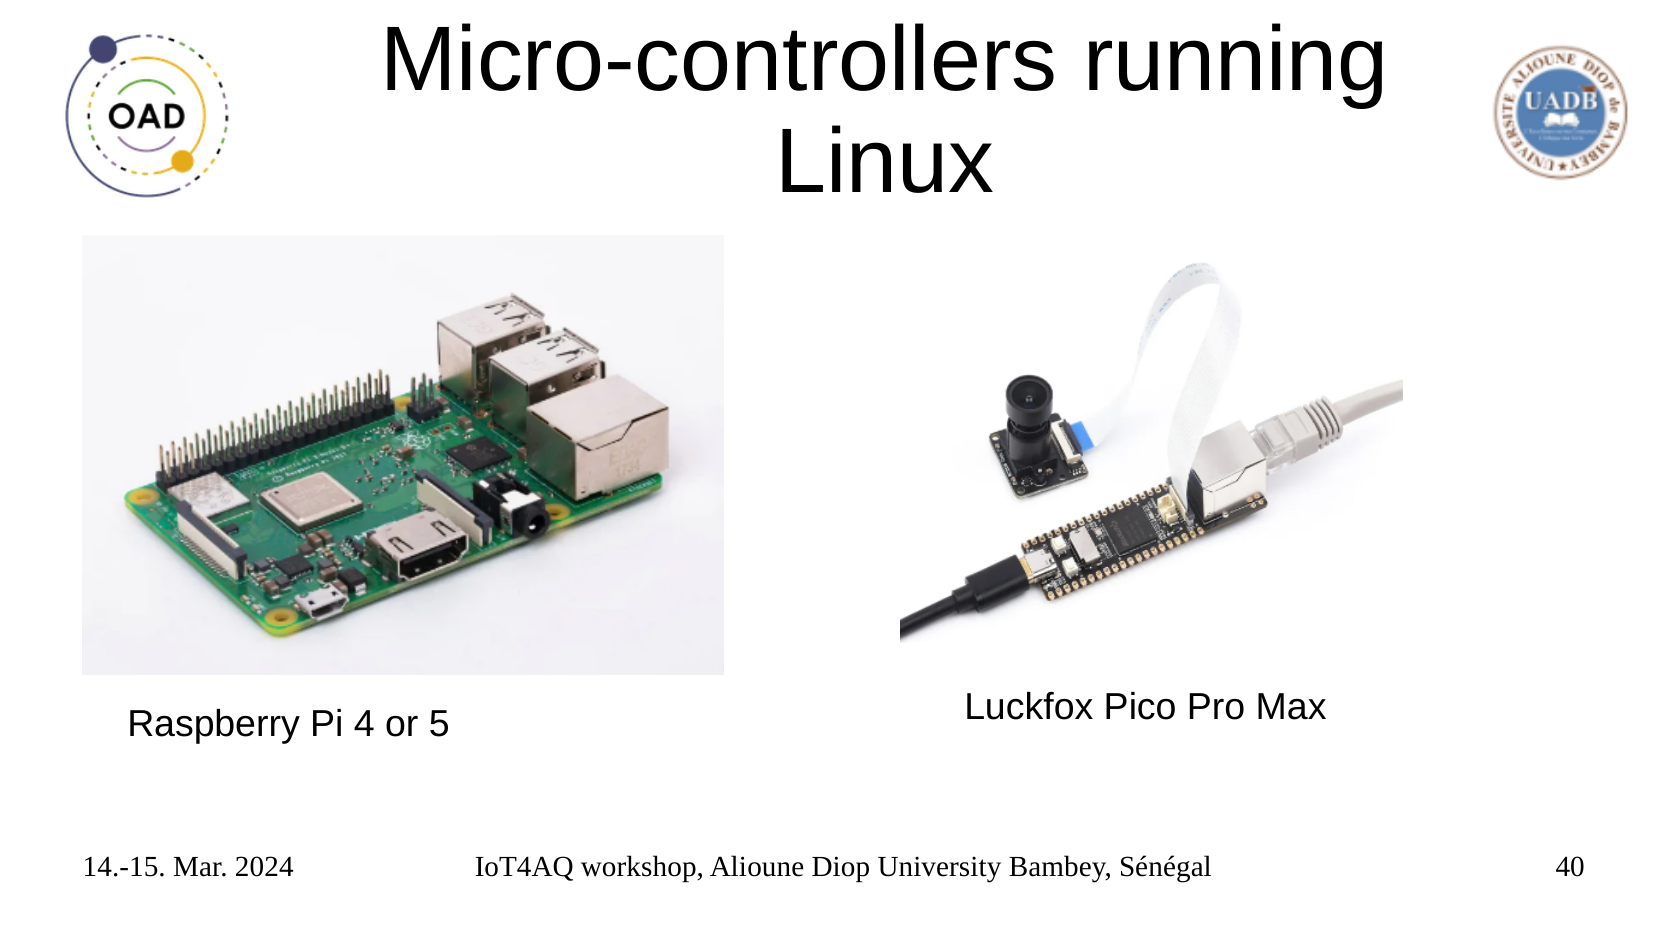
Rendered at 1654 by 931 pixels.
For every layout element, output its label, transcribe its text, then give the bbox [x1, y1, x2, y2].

title Micro-controllers running Linux [301, 7, 1469, 213]
picture [82, 235, 724, 676]
picture [900, 262, 1403, 643]
text_box Luckfox Pico Pro Max [949, 678, 1342, 736]
text_box Raspberry Pi 4 or 5 [112, 694, 465, 752]
picture [1482, 37, 1641, 188]
picture [25, 20, 263, 218]
